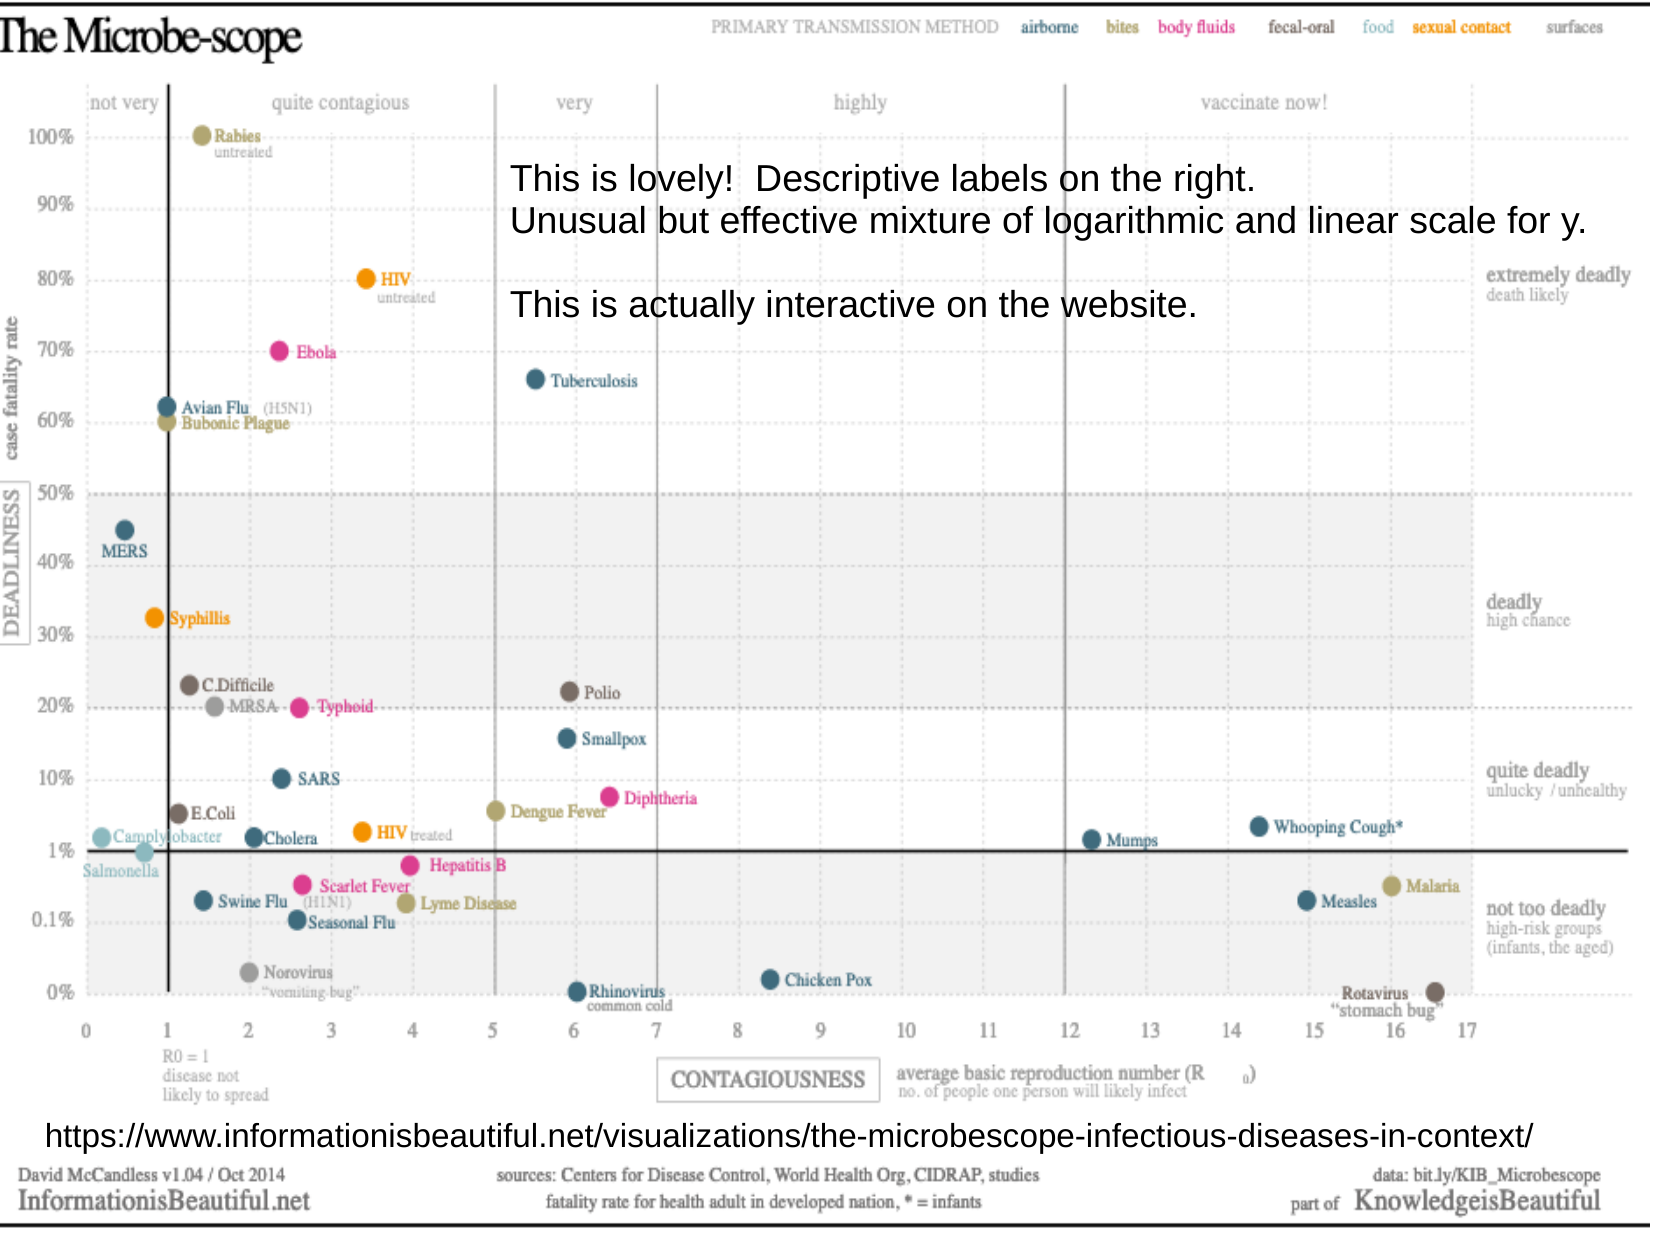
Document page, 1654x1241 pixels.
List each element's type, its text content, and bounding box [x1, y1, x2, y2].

text_box https://www.informationisbeautiful.net/visualizations/the-microbescope-infectious-diseases-in-context/ [30, 1110, 1609, 1209]
picture [0, 0, 1650, 1241]
text_box This is lovely! Descriptive labels on the right. Unusual but effective mixture of logarithmic and linear scale for y. This is actually interactive on the website. [495, 150, 1609, 333]
